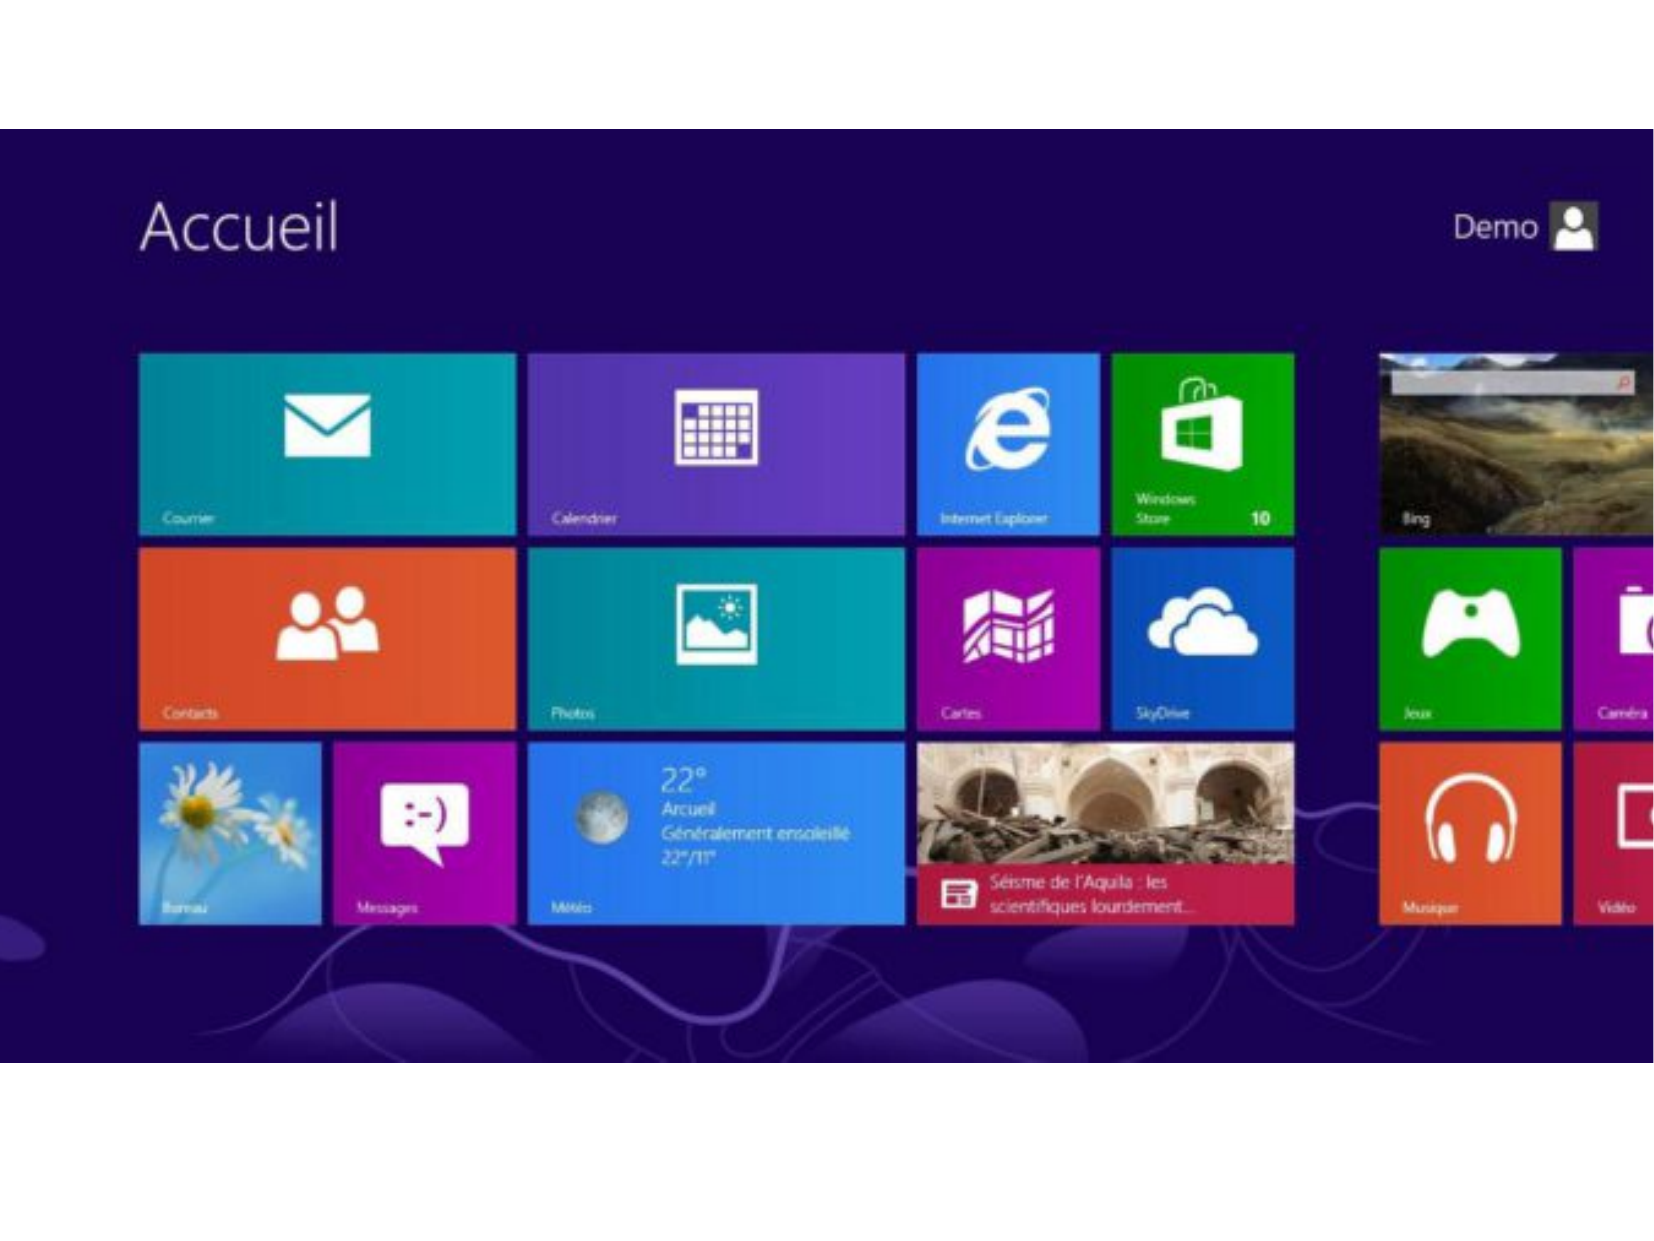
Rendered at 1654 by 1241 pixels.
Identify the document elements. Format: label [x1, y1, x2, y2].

picture [0, 129, 1654, 1063]
